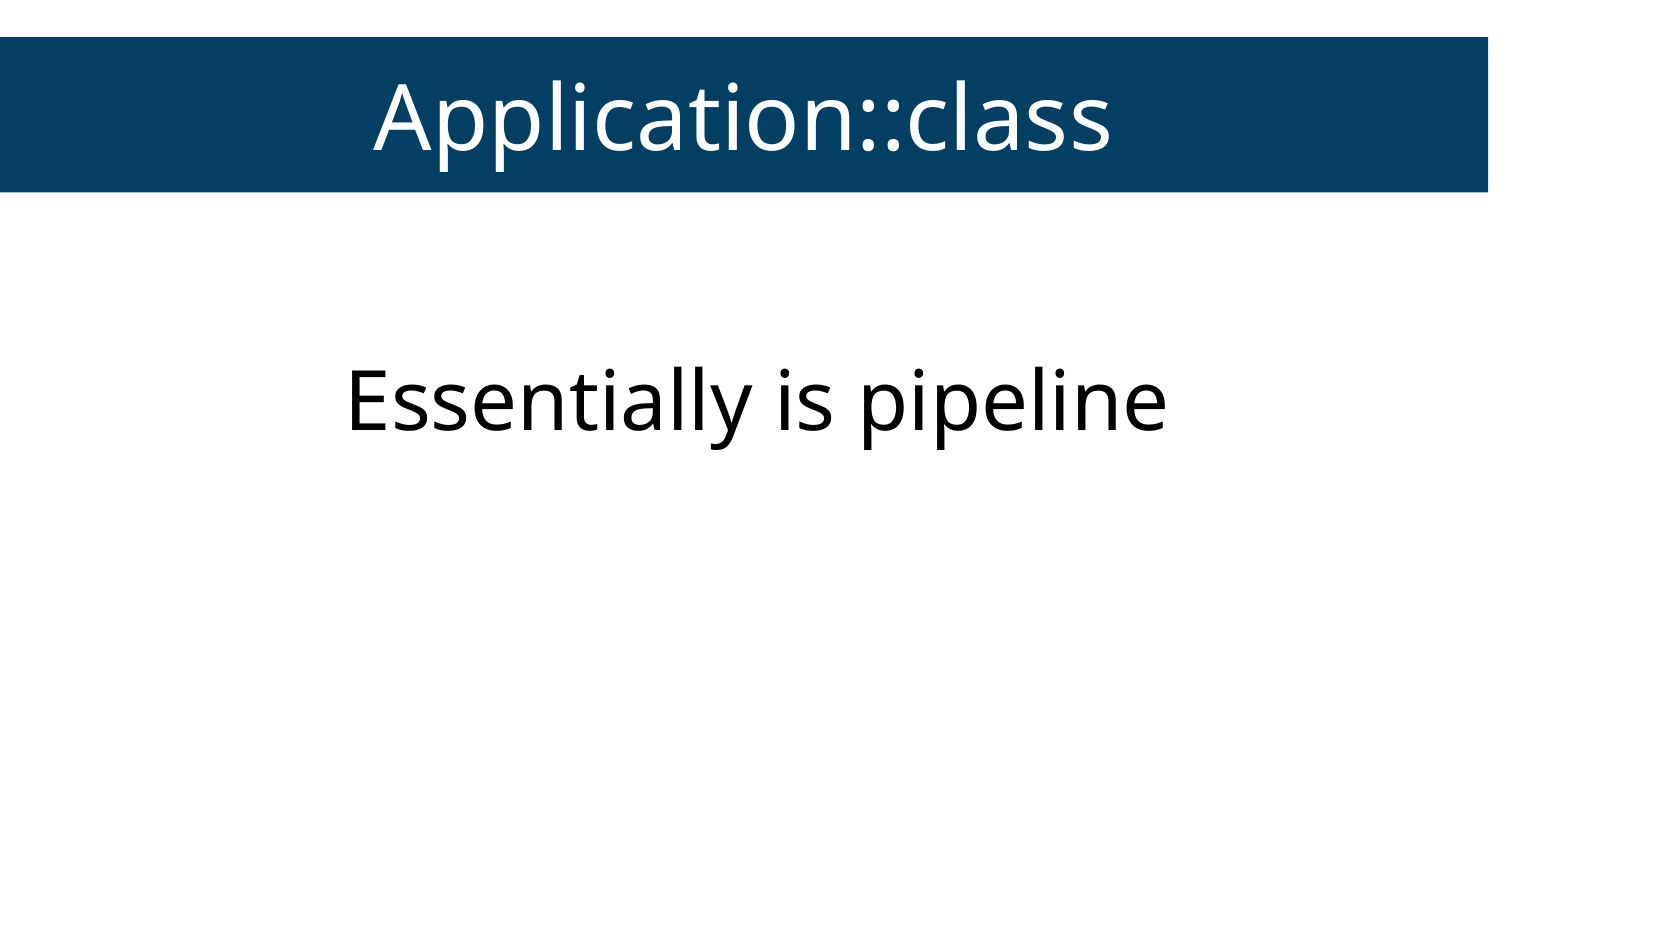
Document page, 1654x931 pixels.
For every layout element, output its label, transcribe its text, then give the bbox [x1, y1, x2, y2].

title Application::class [0, 37, 1489, 193]
text_box Essentially is pipeline [330, 334, 1235, 439]
